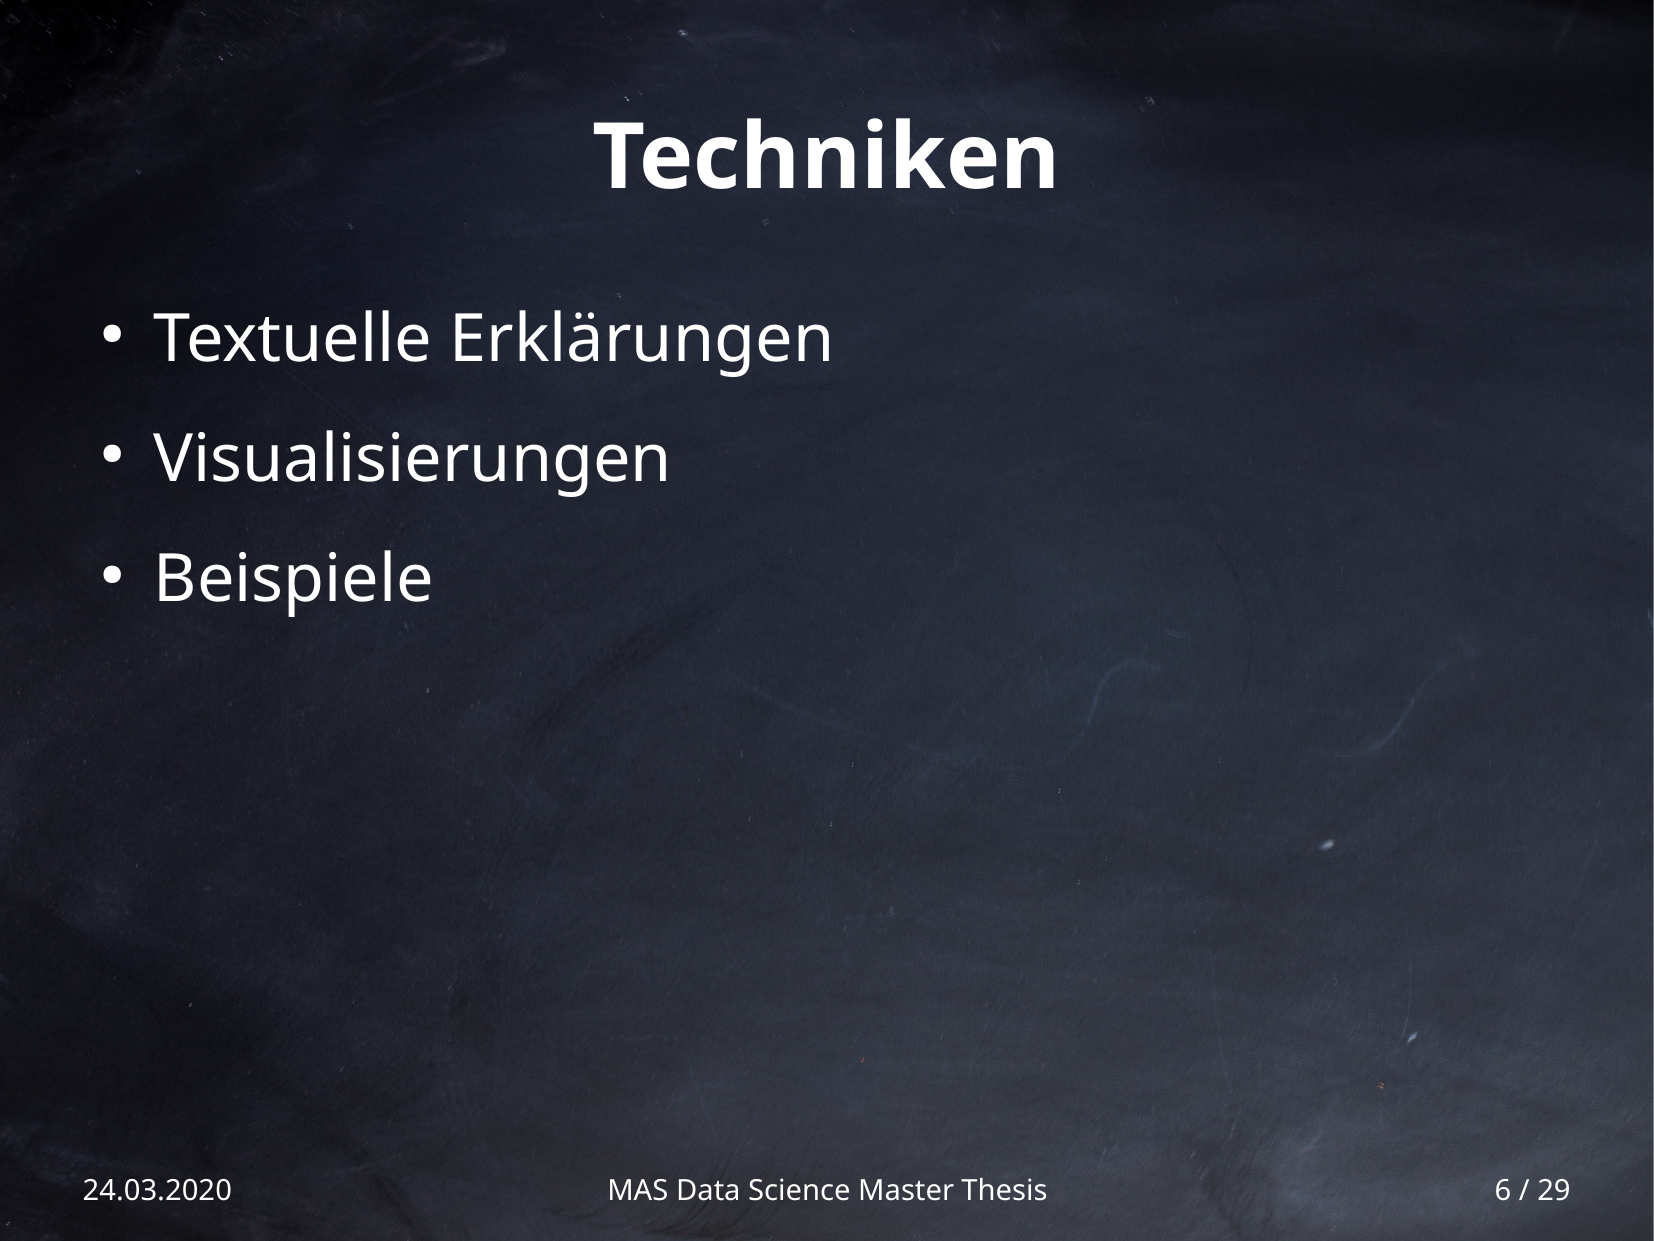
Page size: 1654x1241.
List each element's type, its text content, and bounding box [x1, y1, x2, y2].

list Textuelle Erklärungen Visualisierungen Beispiele [82, 290, 1571, 1146]
picture [0, 0, 1654, 1241]
title Techniken [82, 49, 1571, 257]
